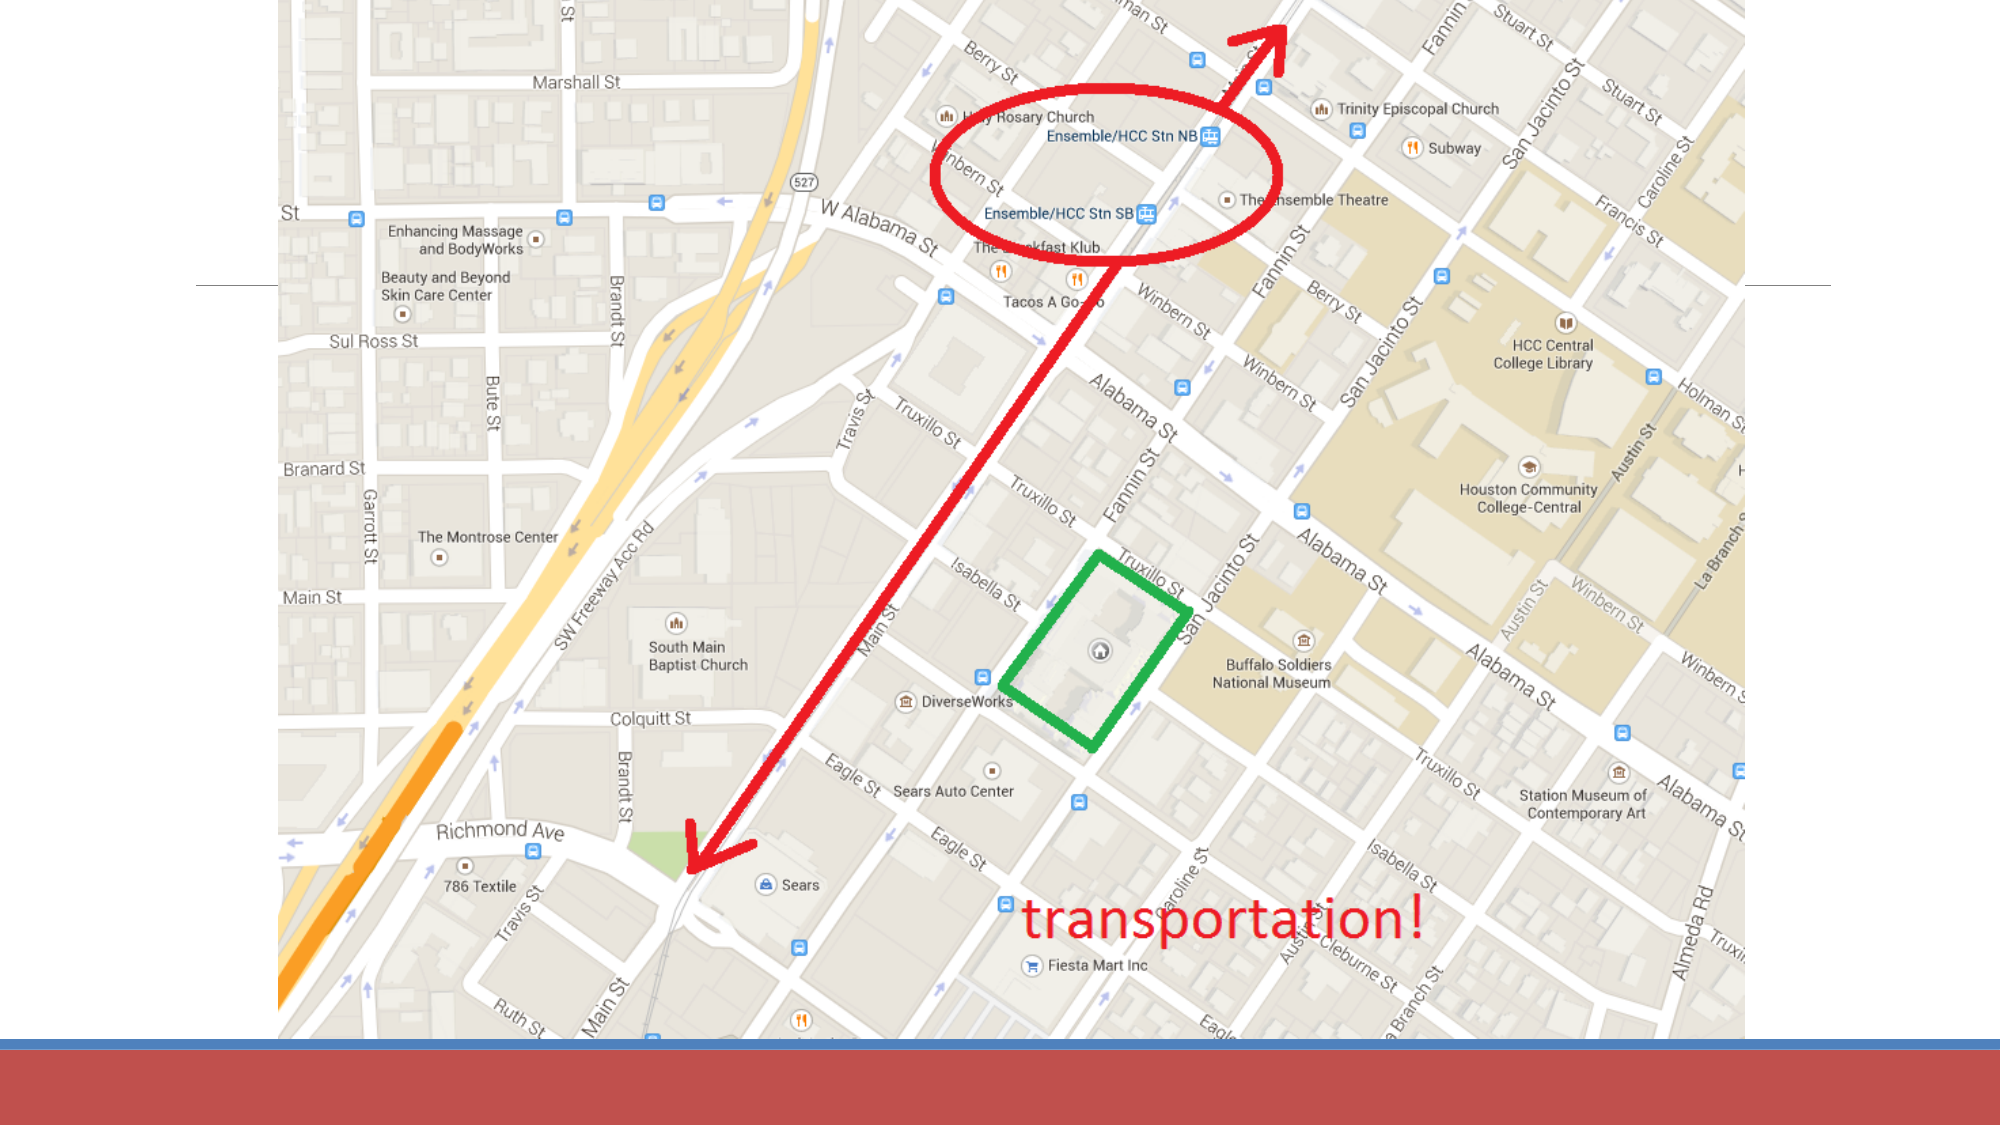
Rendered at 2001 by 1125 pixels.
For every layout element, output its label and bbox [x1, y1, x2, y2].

picture [278, 0, 1745, 1039]
